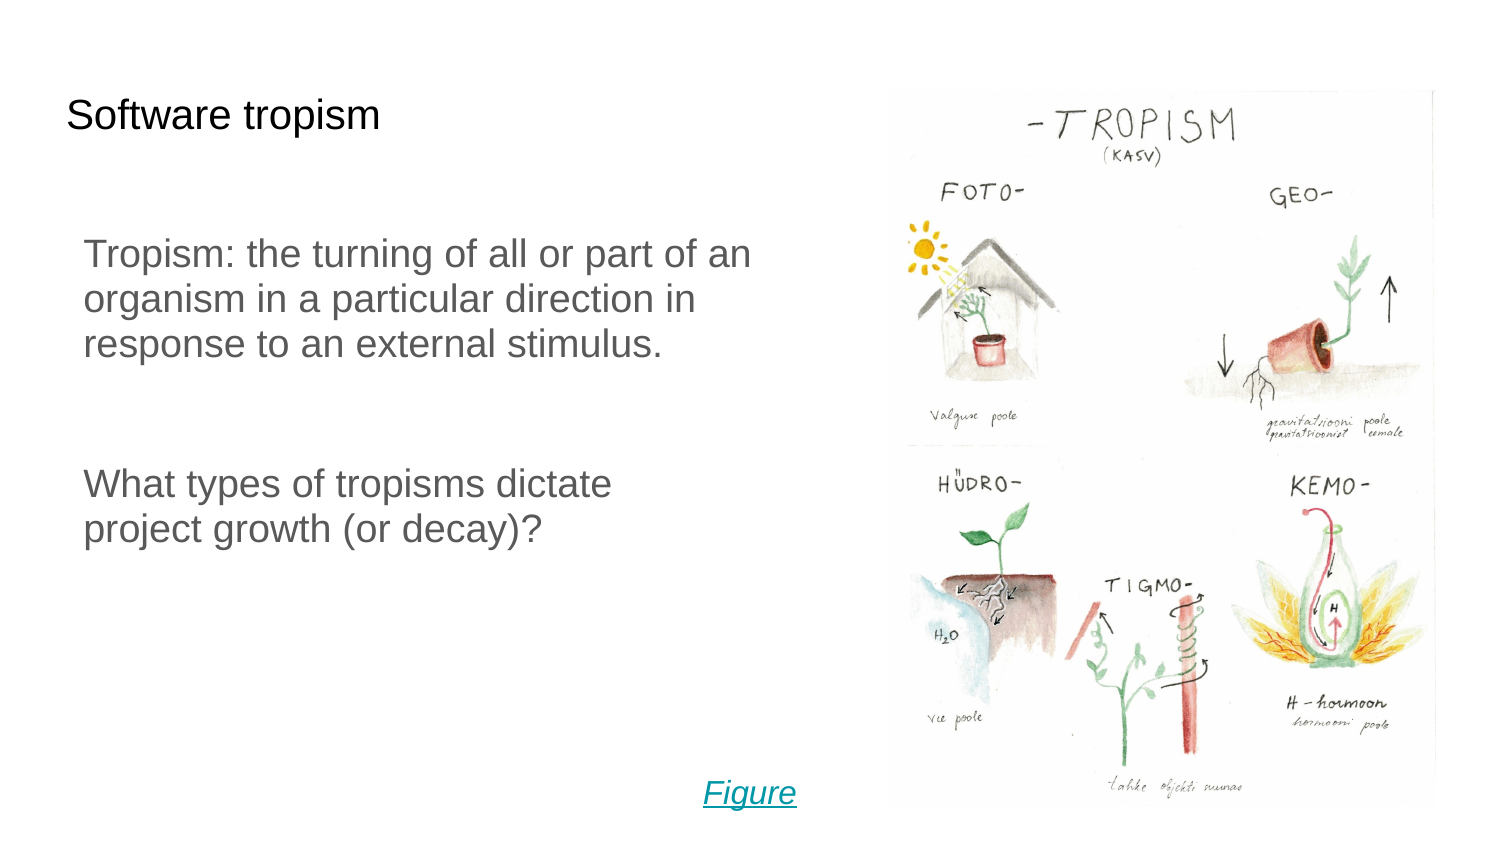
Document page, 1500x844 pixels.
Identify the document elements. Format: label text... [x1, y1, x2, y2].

list Tropism: the turning of all or part of an organism in a particular direction in response to an external stimulus. What types of tropisms dictate project growth (or decay)? [68, 216, 836, 591]
text_box Software tropism [51, 72, 1449, 199]
picture [888, 90, 1436, 806]
list Figure [97, 758, 1403, 823]
